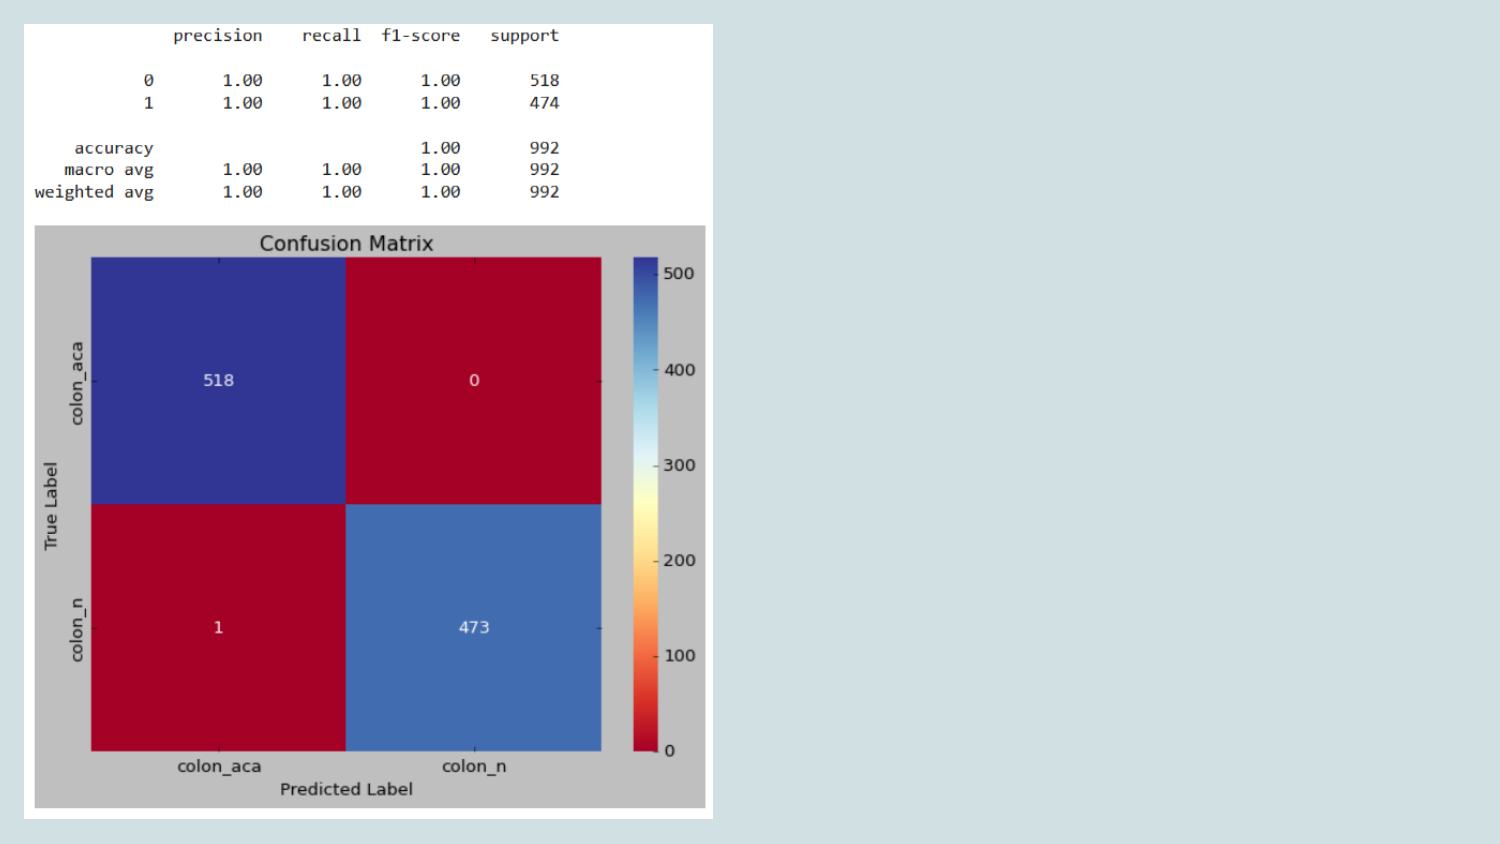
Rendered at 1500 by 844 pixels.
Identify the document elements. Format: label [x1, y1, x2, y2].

picture [24, 24, 713, 819]
